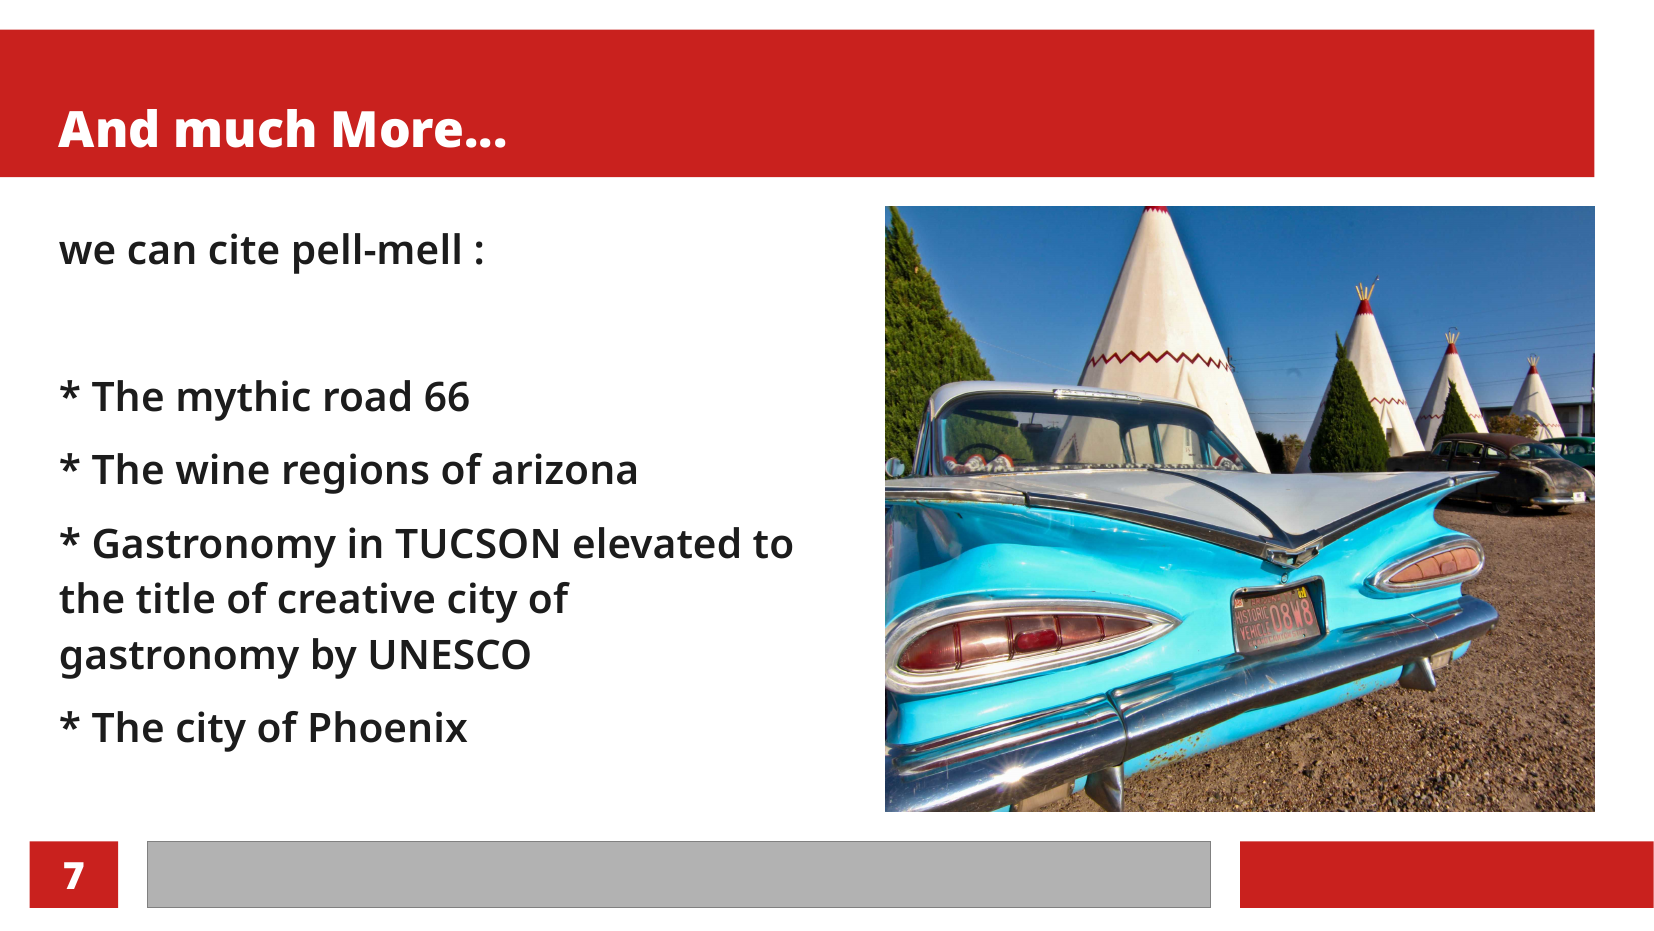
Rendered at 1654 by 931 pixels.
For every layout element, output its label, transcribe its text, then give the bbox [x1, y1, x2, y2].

picture [885, 206, 1595, 813]
list we can cite pell-mell : * The mythic road 66 * The wine regions of arizona * Gastronomy in TUCSON elevated to the title of creative city of gastronomy by UNESCO * The city of Phoenix [59, 221, 798, 798]
title And much More... [59, 44, 1595, 163]
